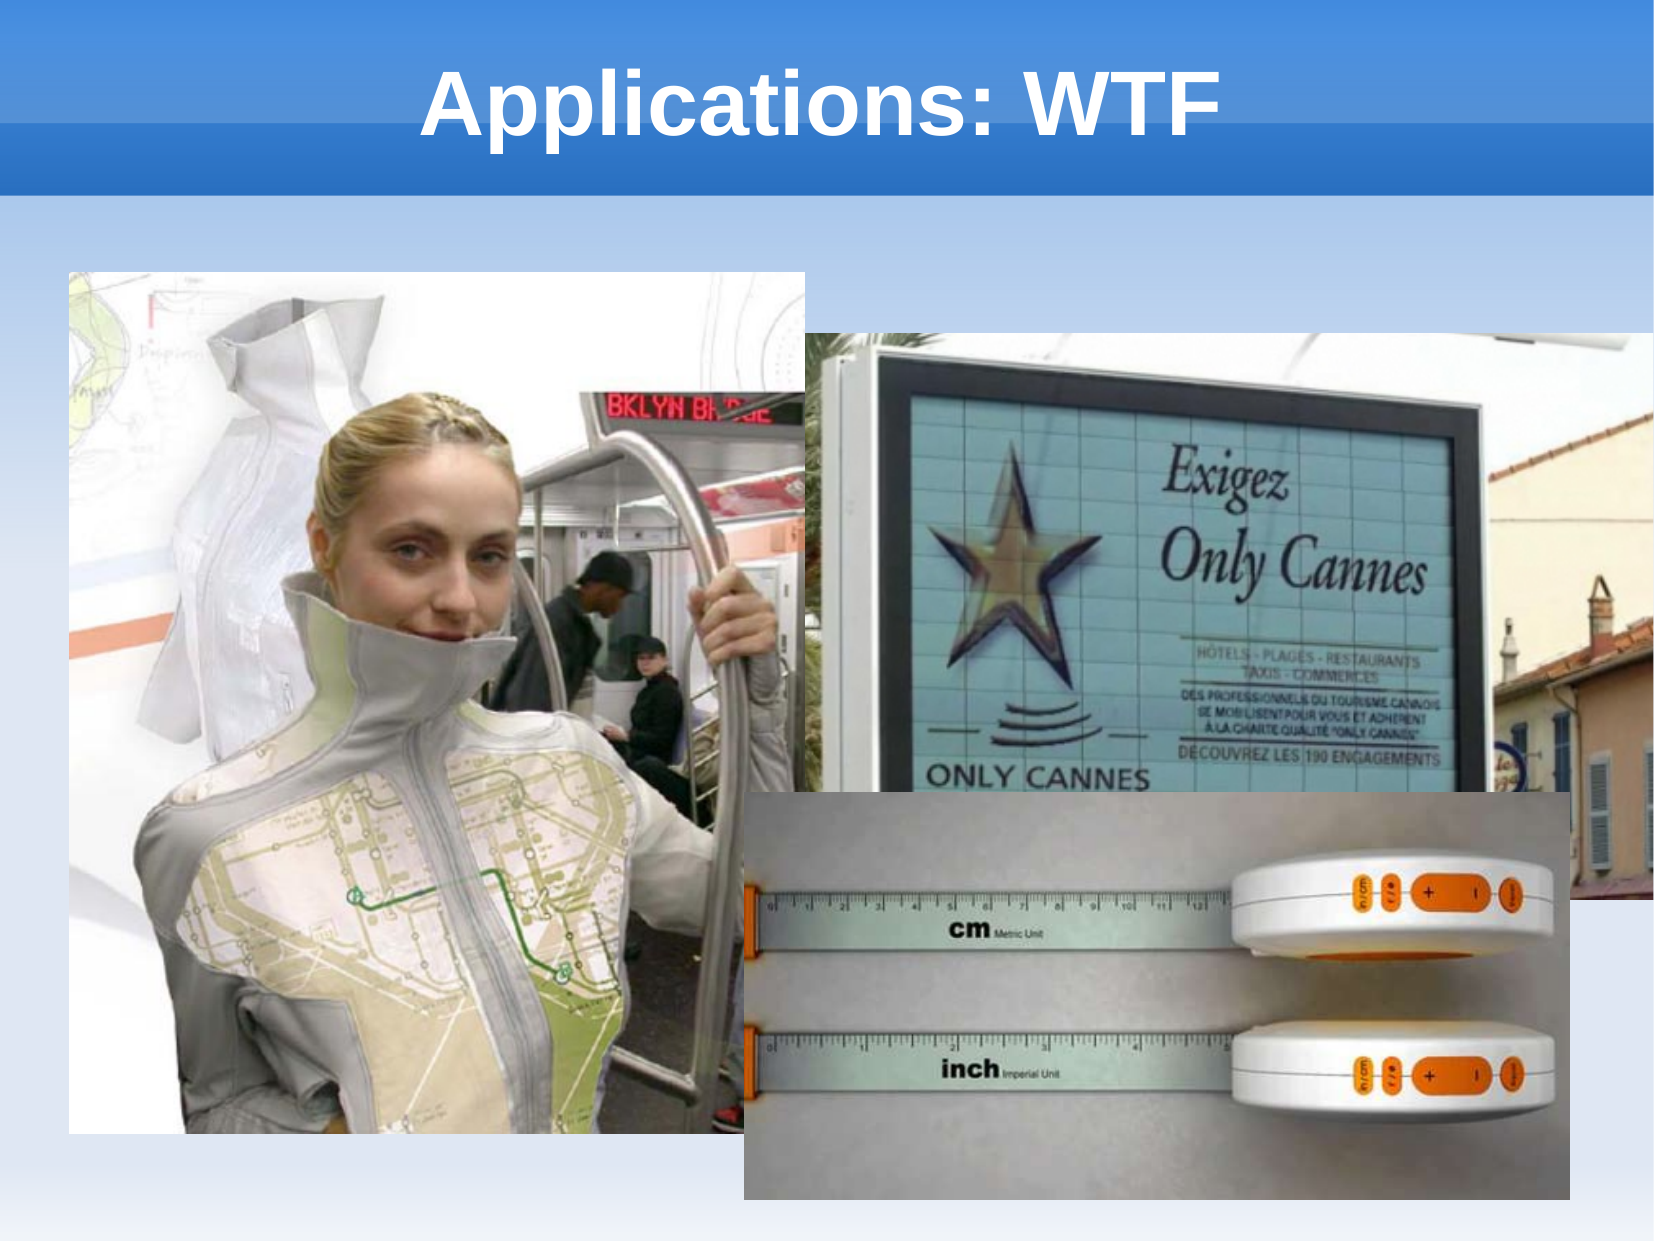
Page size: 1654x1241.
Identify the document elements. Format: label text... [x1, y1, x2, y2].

picture [0, 0, 1654, 1241]
title Applications: WTF [76, 7, 1565, 200]
